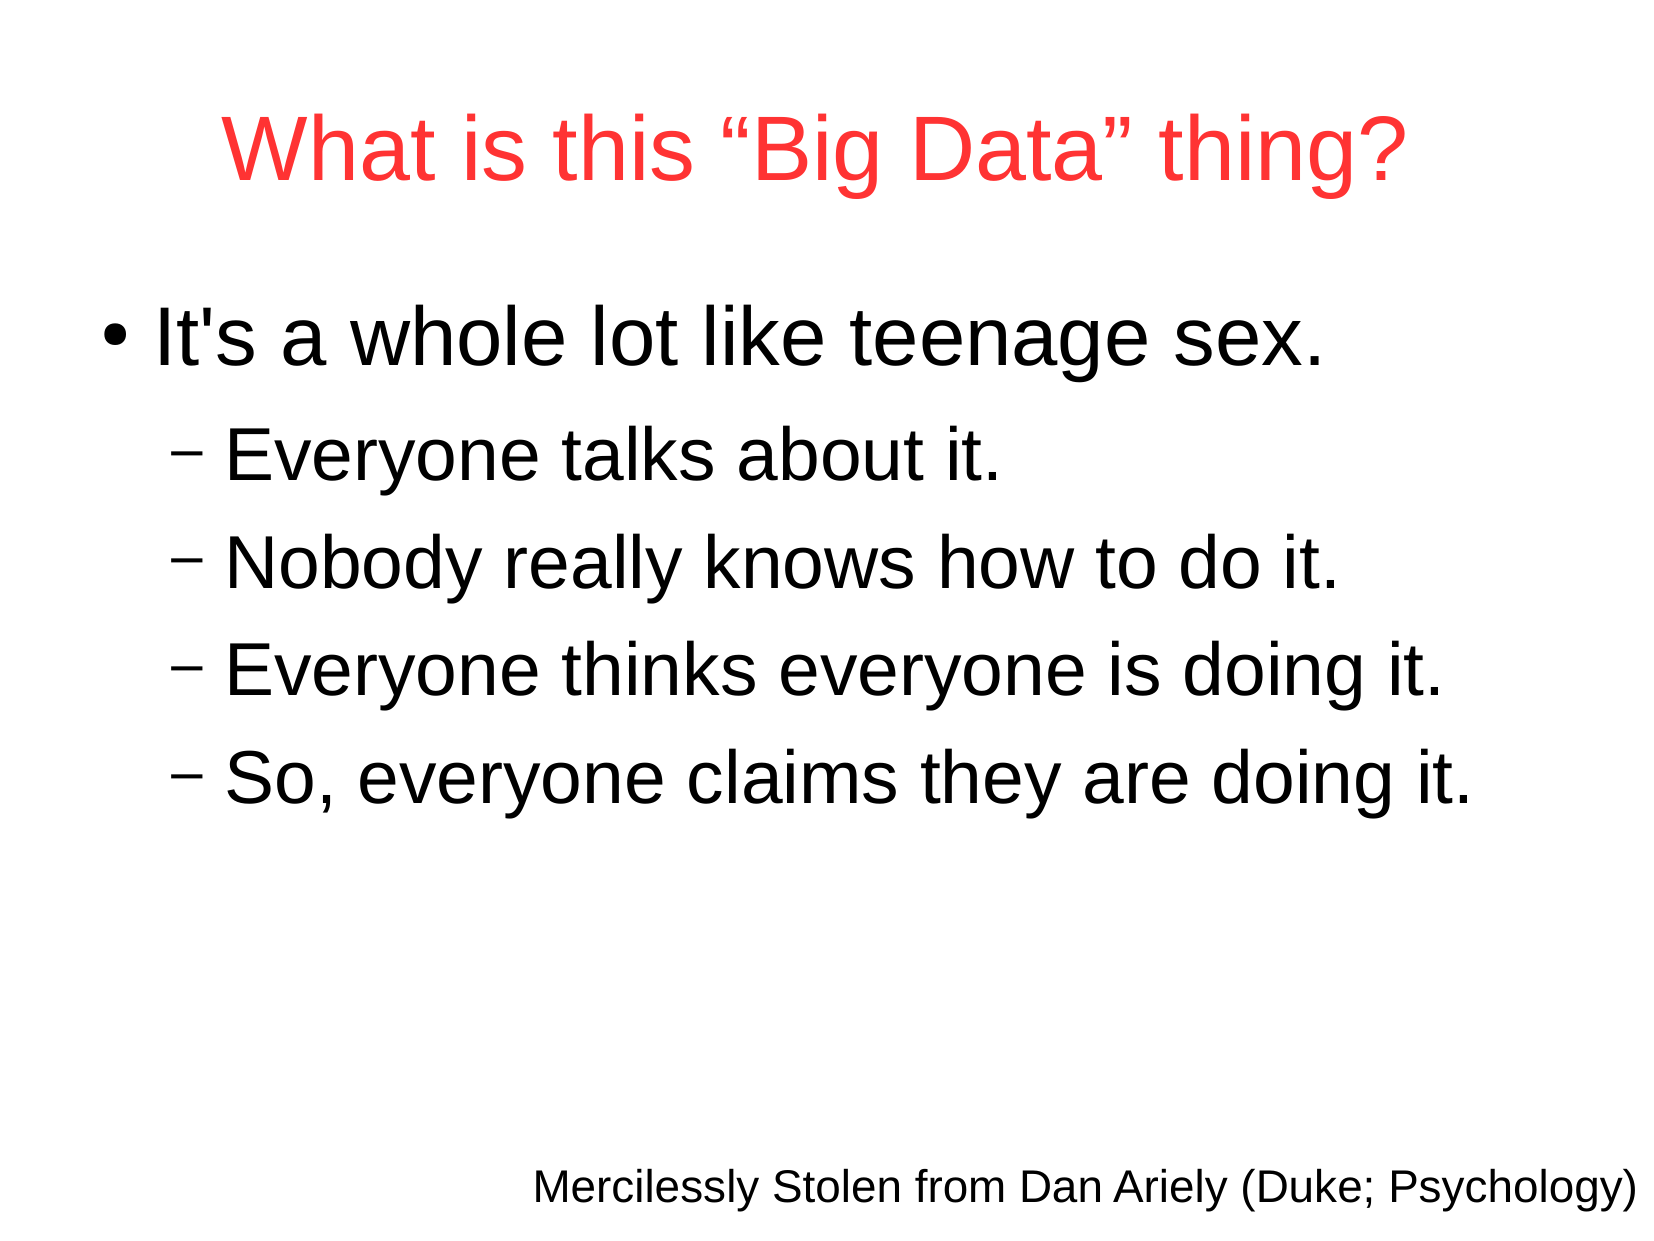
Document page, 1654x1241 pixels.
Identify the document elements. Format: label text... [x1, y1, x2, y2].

list It's a whole lot like teenage sex. Everyone talks about it. Nobody really knows how to do it. Everyone thinks everyone is doing it. So, everyone claims they are doing it. [82, 290, 1571, 1010]
title What is this “Big Data” thing? [71, 45, 1561, 253]
title Mercilessly Stolen from Dan Ariely (Duke; Psychology) [341, 1082, 1654, 1241]
